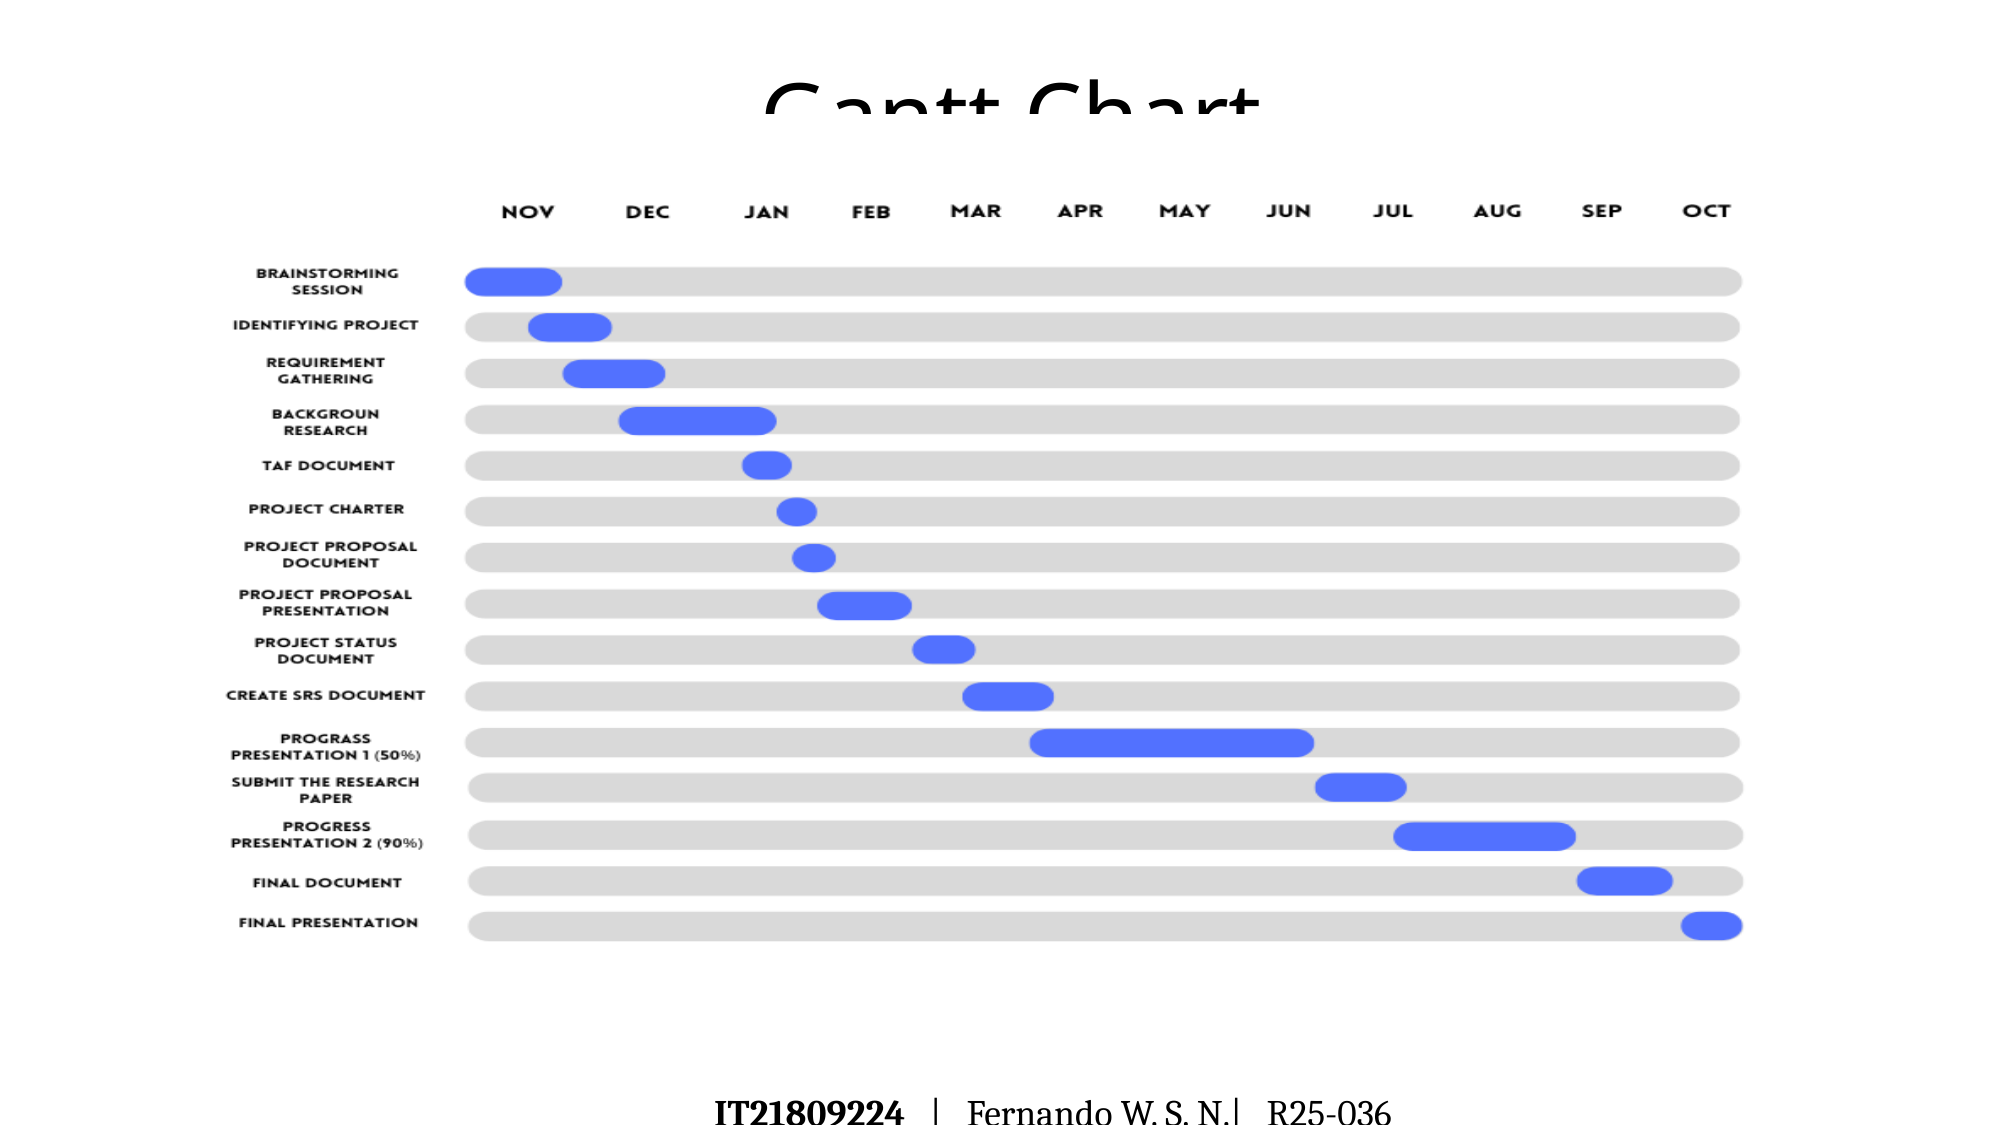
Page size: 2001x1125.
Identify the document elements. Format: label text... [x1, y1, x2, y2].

picture [135, 114, 1865, 1014]
title Gantt Chart [53, 50, 1970, 180]
text_box IT21809224 | Fernando W. S. N.| R25-036 [699, 1081, 1817, 1125]
